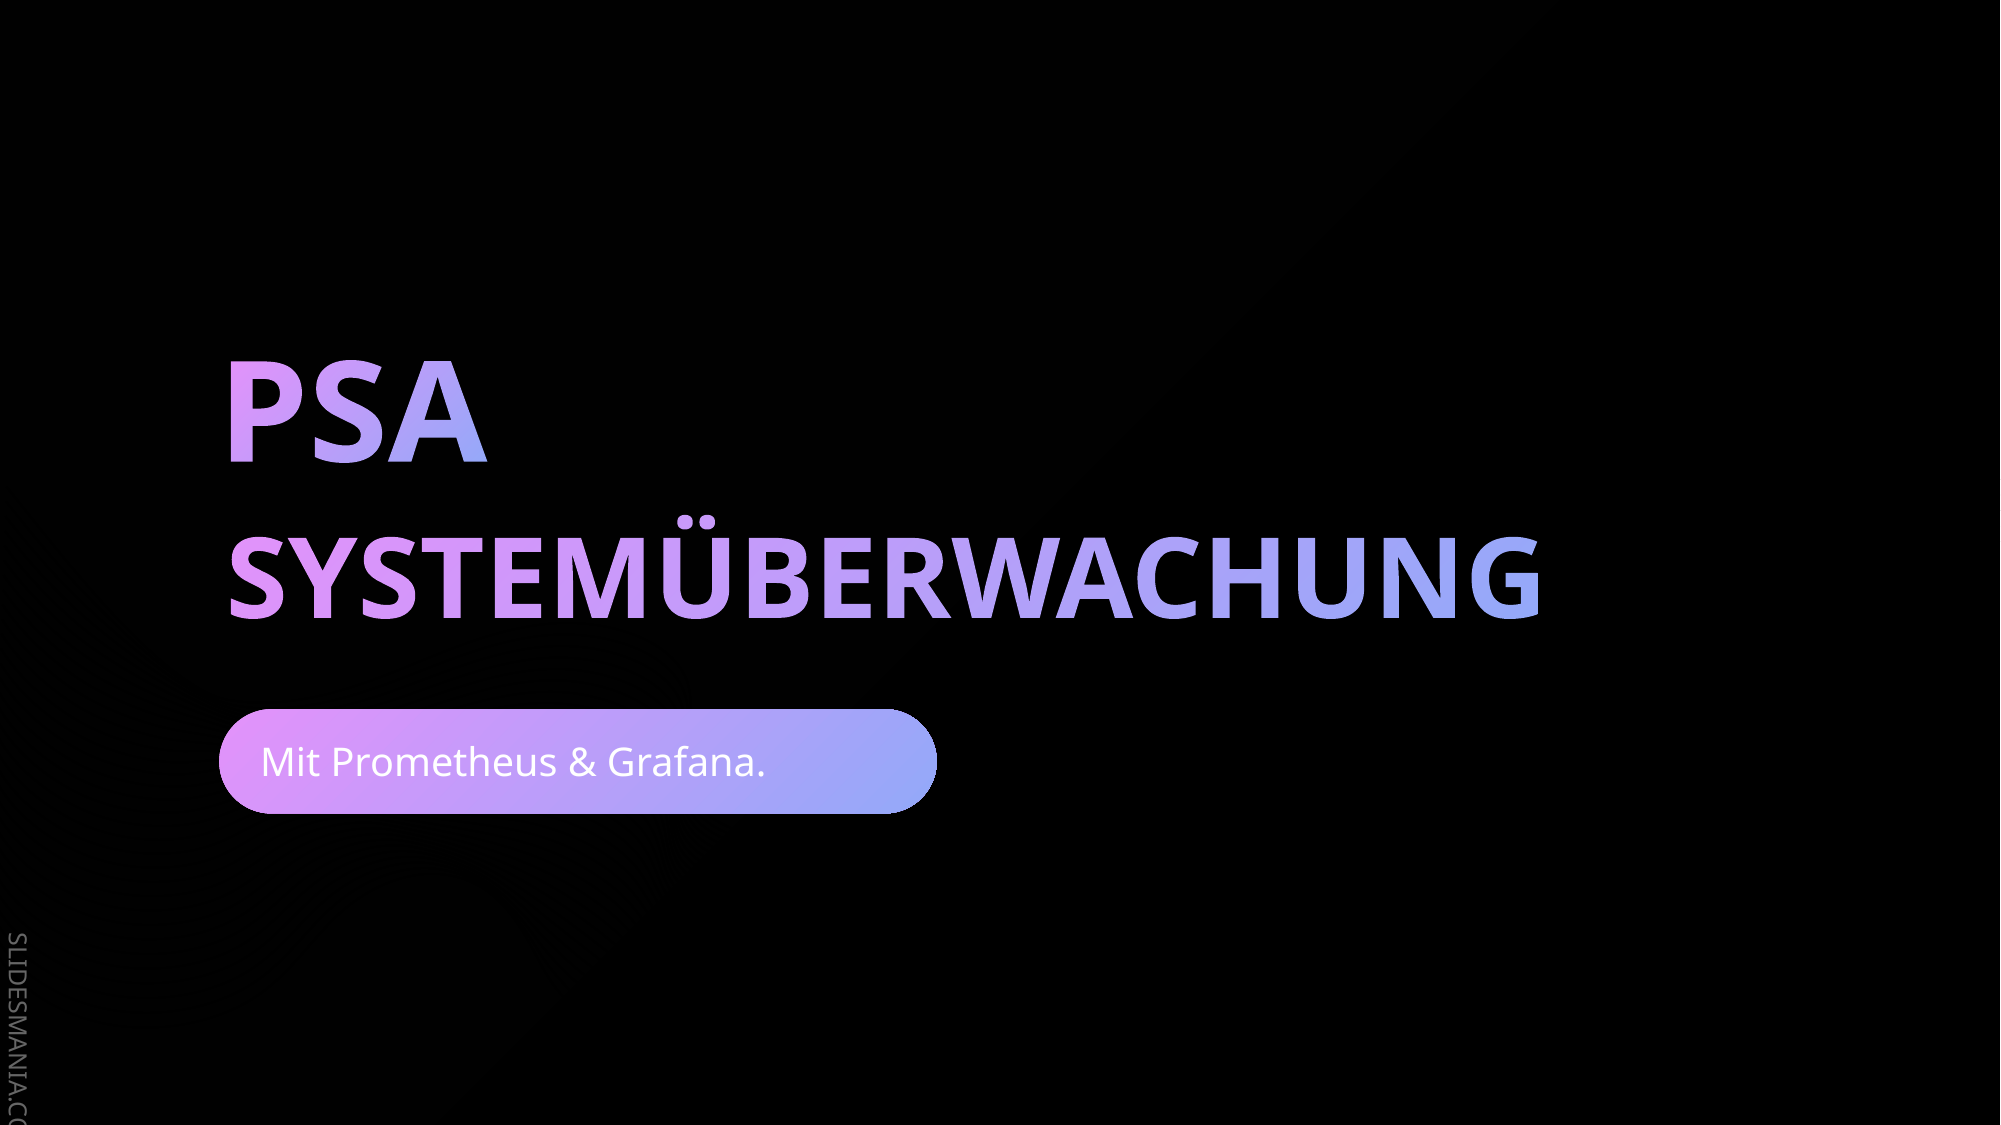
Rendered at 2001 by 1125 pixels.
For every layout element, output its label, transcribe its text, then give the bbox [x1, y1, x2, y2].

text_box SYSTEMÜBERWACHUNG [1471, 536, 1538, 619]
text_box PSA [230, 361, 302, 462]
text_box SYSTEMÜBERWACHUNG [1055, 537, 1134, 618]
text_box SYSTEMÜBERWACHUNG [557, 537, 644, 618]
text_box PSA [315, 360, 383, 463]
text_box [219, 709, 937, 814]
text_box SYSTEMÜBERWACHUNG [887, 537, 952, 618]
text_box SYSTEMÜBERWACHUNG [287, 537, 358, 618]
text_box SYSTEMÜBERWACHUNG [230, 536, 284, 619]
text_box SYSTEMÜBERWACHUNG [824, 537, 871, 618]
text_box SYSTEMÜBERWACHUNG [1383, 537, 1455, 618]
text_box SYSTEMÜBERWACHUNG [1298, 537, 1365, 619]
text_box SYSTEMÜBERWACHUNG [362, 536, 416, 619]
text_box SYSTEMÜBERWACHUNG [951, 537, 1061, 618]
text_box SYSTEMÜBERWACHUNG [494, 537, 542, 618]
text_box SYSTEMÜBERWACHUNG [1137, 536, 1199, 619]
text_box SYSTEMÜBERWACHUNG [421, 537, 483, 618]
text_box SYSTEMÜBERWACHUNG [748, 537, 809, 618]
text_box SYSTEMÜBERWACHUNG [1212, 537, 1279, 618]
text_box SYSTEMÜBERWACHUNG [663, 537, 730, 619]
subtitle Mit Prometheus & Grafana. [240, 724, 911, 797]
text_box PSA [387, 361, 488, 462]
